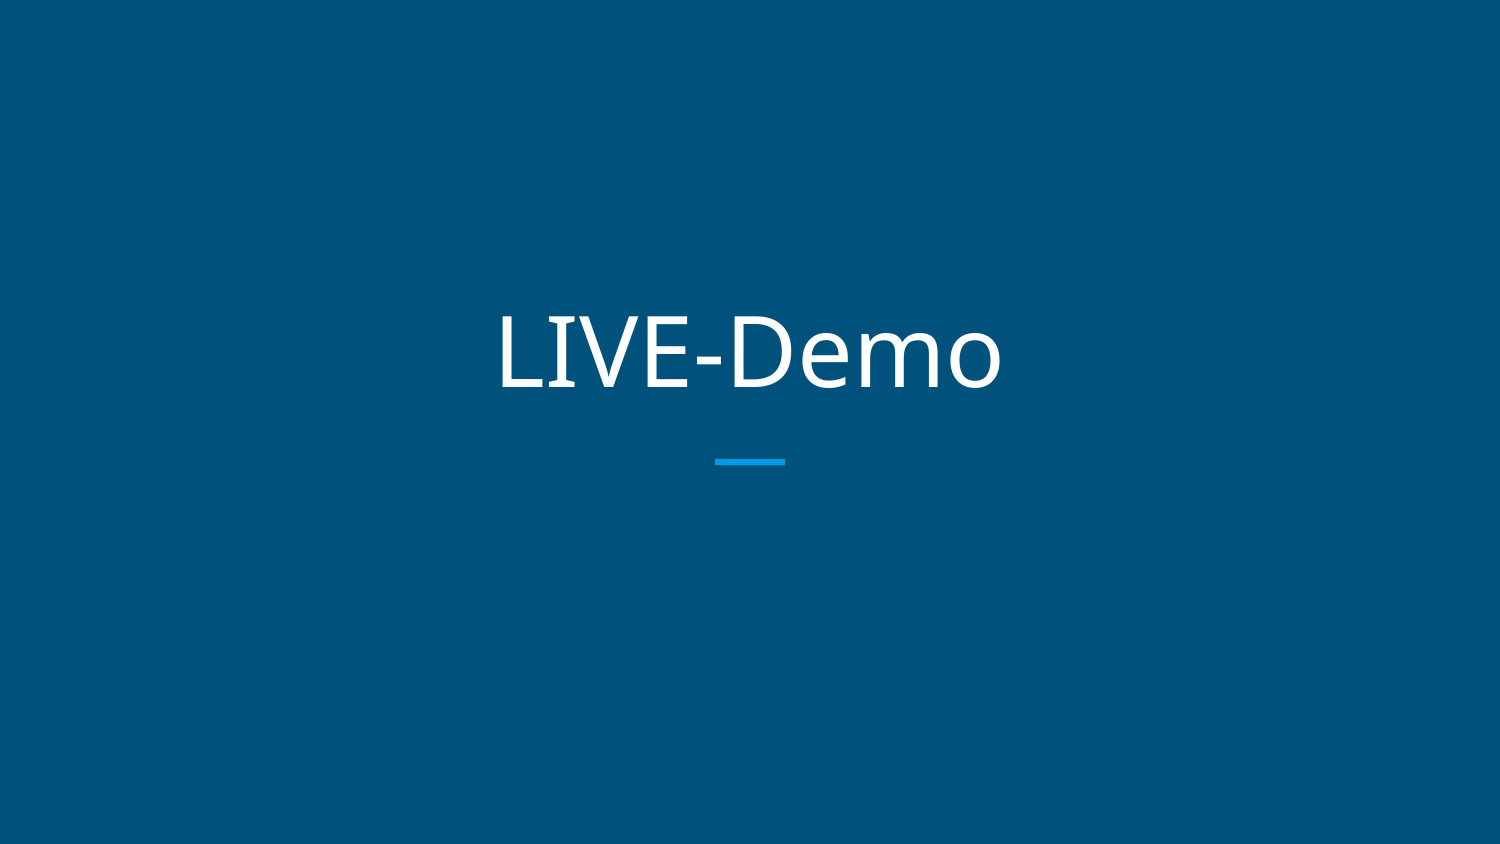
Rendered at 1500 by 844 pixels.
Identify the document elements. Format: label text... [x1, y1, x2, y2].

title LIVE-Demo [75, 273, 1425, 422]
